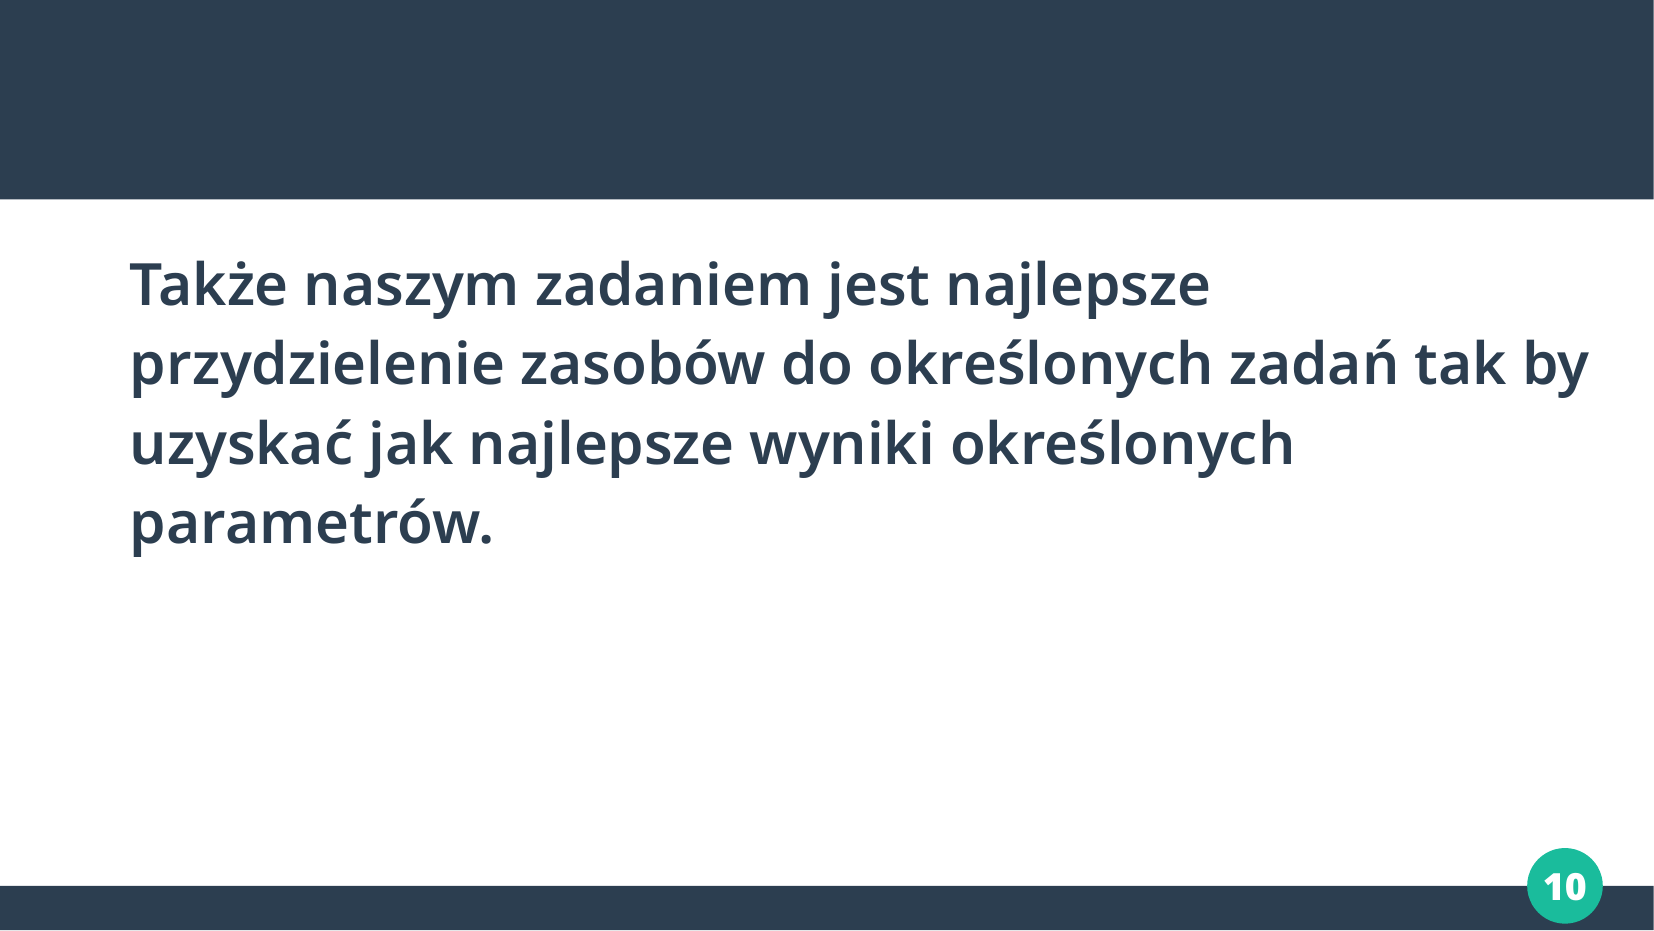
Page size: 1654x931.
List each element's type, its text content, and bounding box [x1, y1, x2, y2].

list Także naszym zadaniem jest najlepsze przydzielenie zasobów do określonych zadań tak by uzyskać jak najlepsze wyniki określonych parametrów. [59, 243, 1595, 864]
